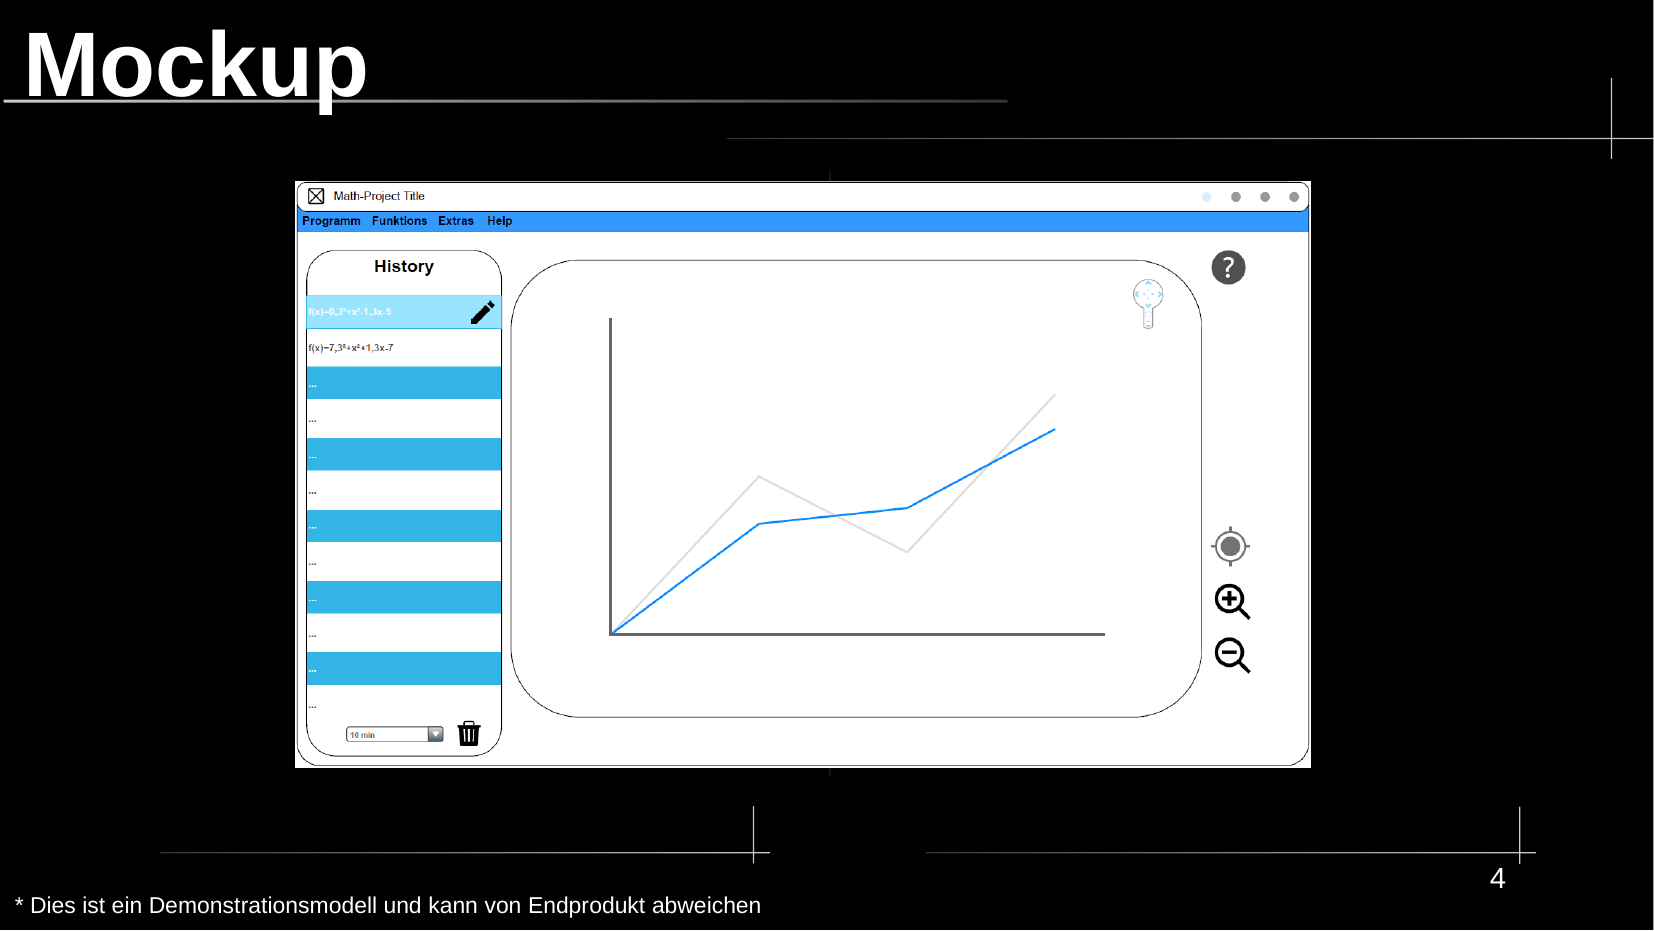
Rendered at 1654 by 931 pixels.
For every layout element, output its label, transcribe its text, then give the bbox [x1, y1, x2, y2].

title Mockup [23, 11, 1589, 119]
text_box * Dies ist ein Demonstrationsmodell und kann von Endprodukt abweichen [0, 885, 777, 927]
picture [295, 181, 1311, 768]
